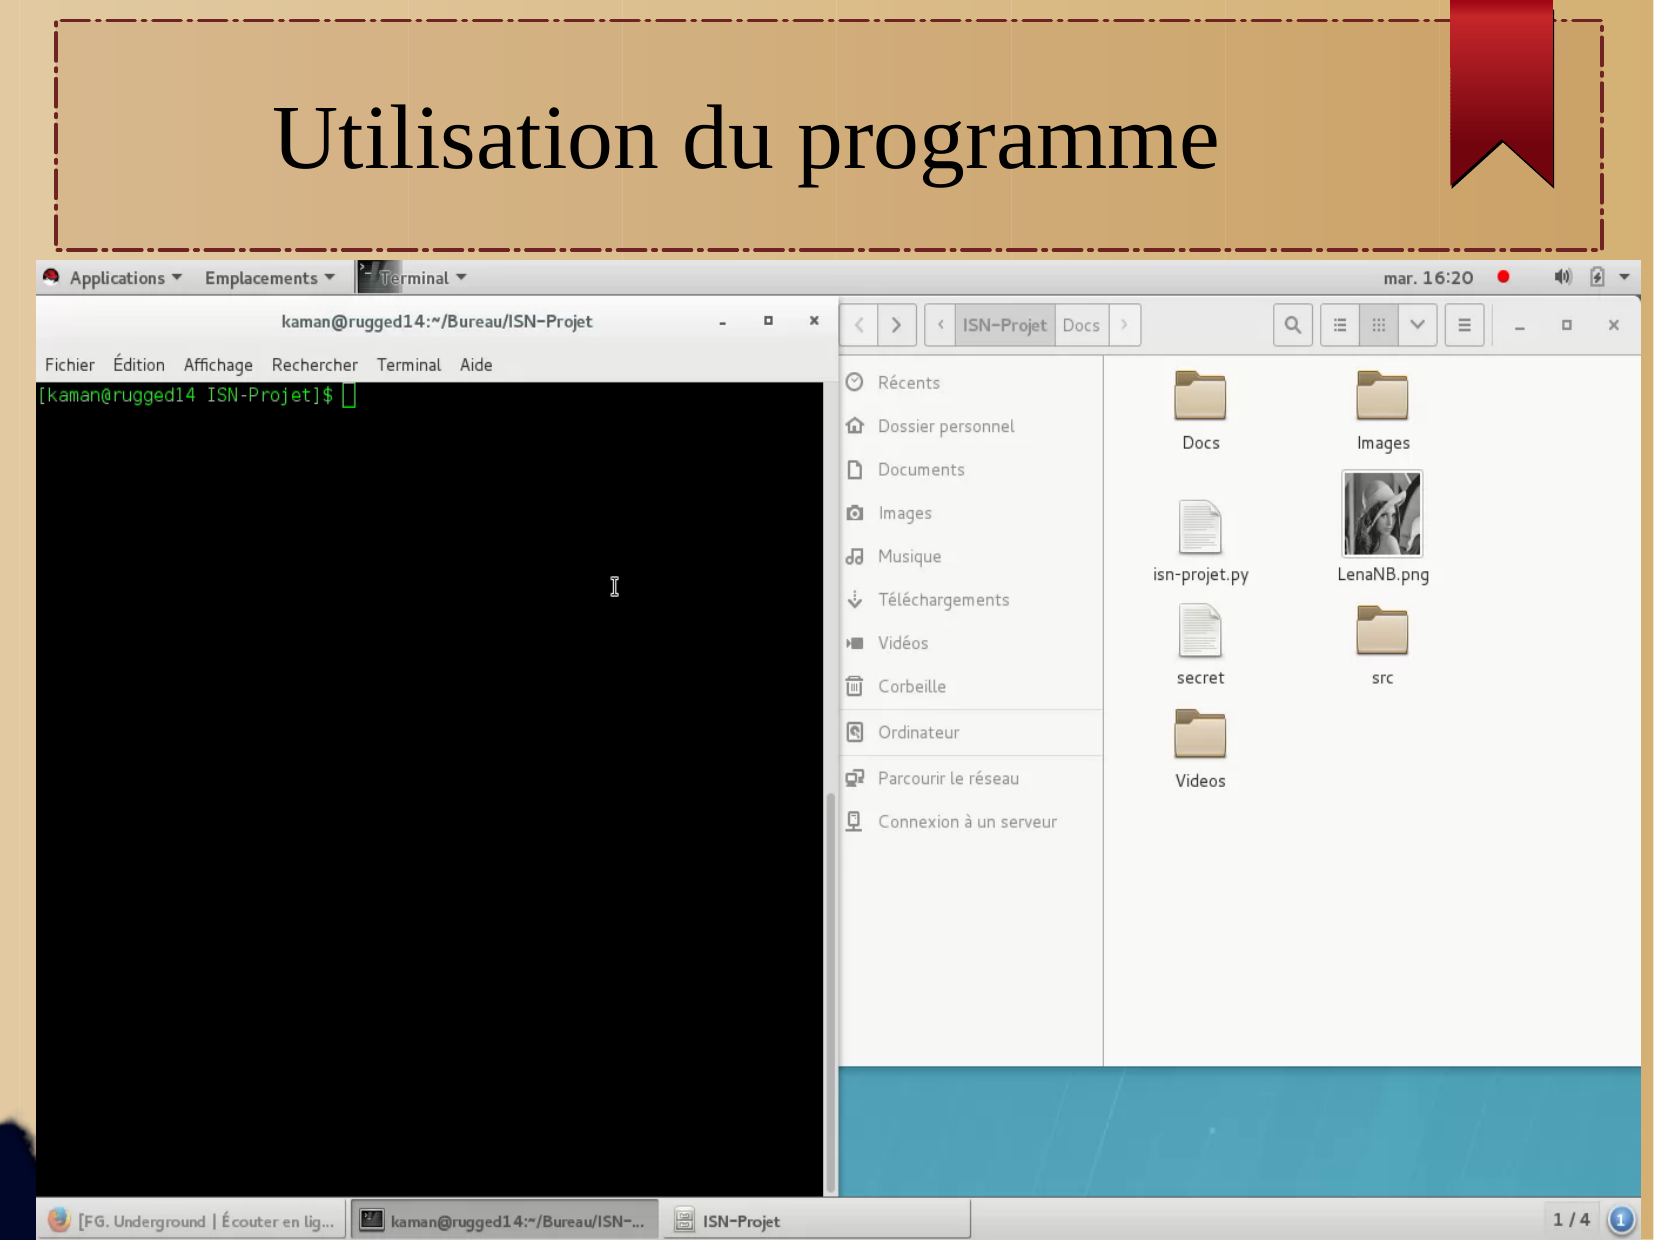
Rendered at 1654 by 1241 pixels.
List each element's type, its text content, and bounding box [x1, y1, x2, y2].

title Utilisation du programme [82, 47, 1412, 229]
text_box [35, 259, 1642, 1241]
